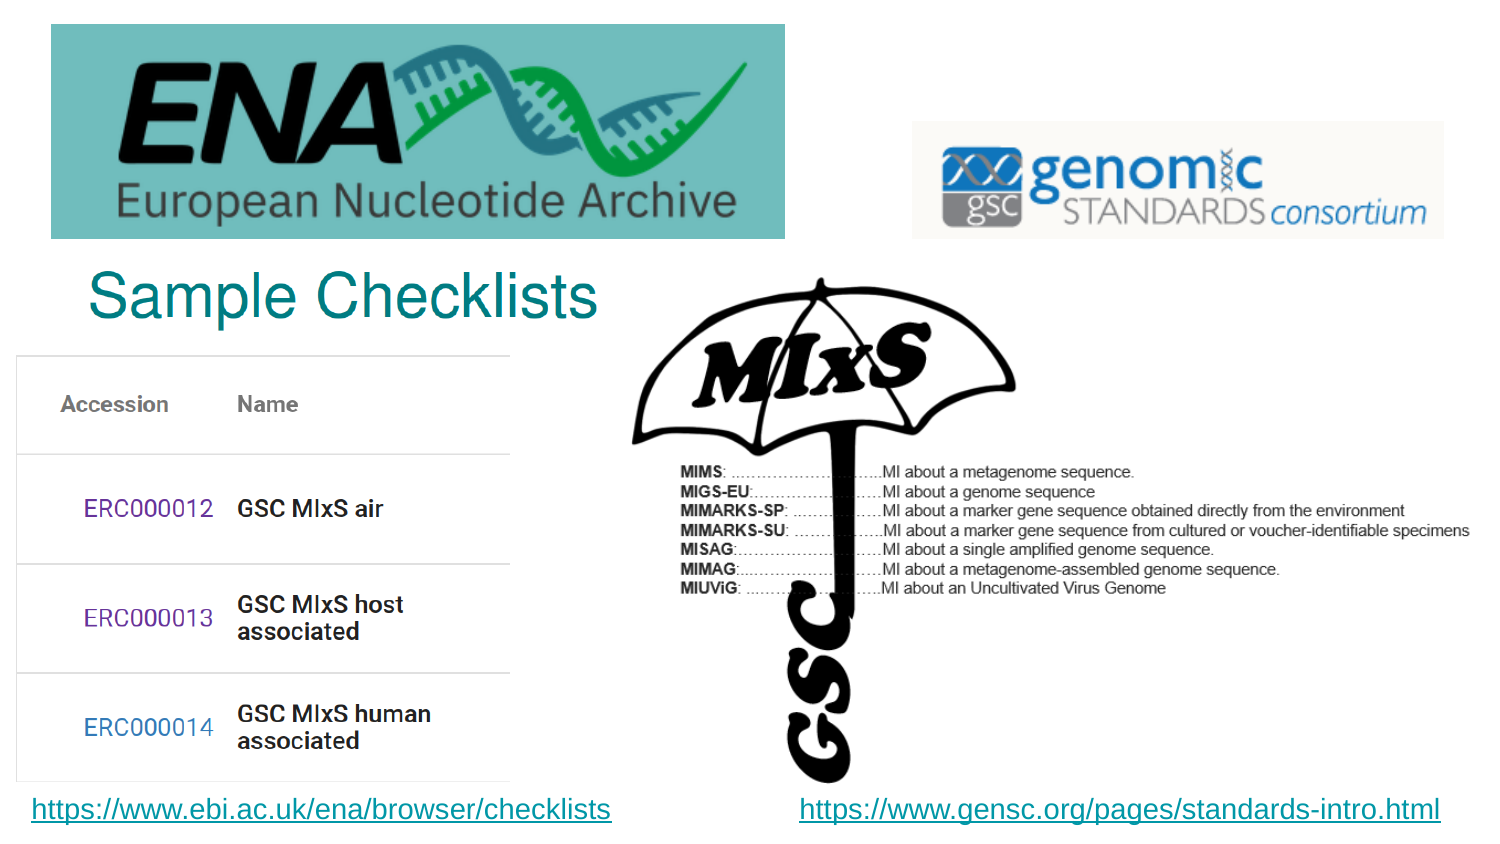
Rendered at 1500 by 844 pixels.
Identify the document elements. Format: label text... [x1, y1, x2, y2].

picture [0, 259, 1500, 794]
text_box https://www.gensc.org/pages/standards-intro.html [784, 775, 1459, 841]
text_box https://www.ebi.ac.uk/ena/browser/checklists [16, 775, 691, 841]
picture [912, 121, 1444, 239]
picture [51, 24, 785, 239]
